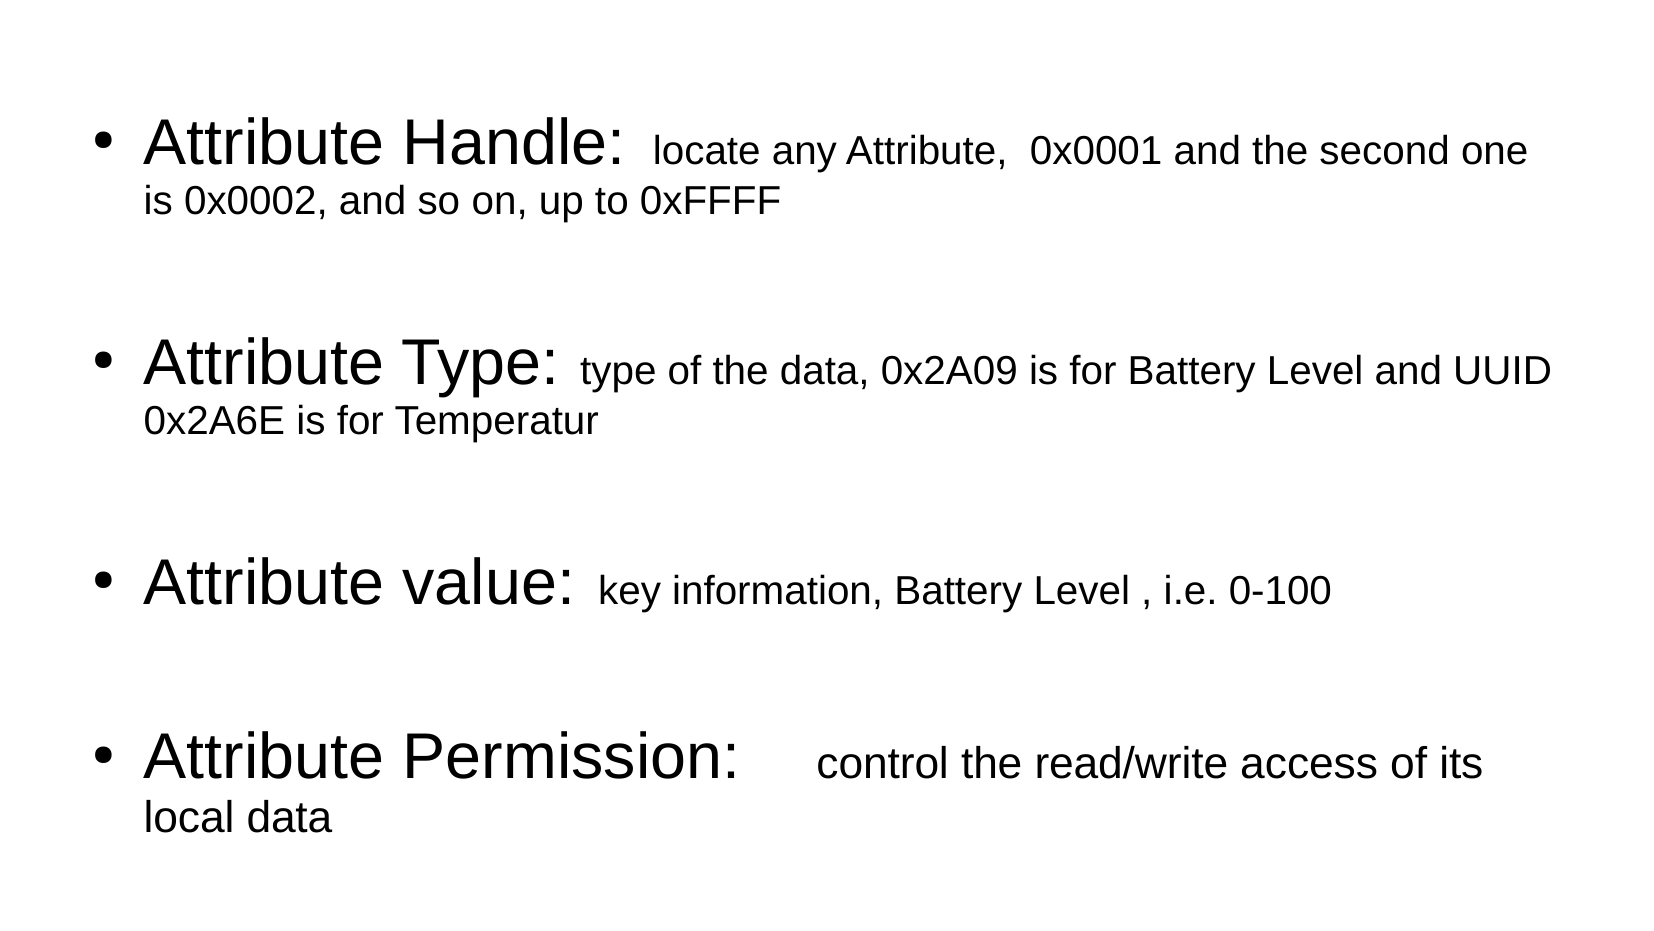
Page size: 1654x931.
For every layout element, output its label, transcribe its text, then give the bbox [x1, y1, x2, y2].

list Attribute Handle: locate any Attribute, 0x0001 and the second one is 0x0002, and so on, up to 0xFFFF Attribute Type: type of the data, 0x2A09 is for Battery Level and UUID 0x2A6E is for Temperatur Attribute value: key information, Battery Level , i.e. 0-100 Attribute Permission: control the read/write access of its local data [75, 105, 1564, 856]
